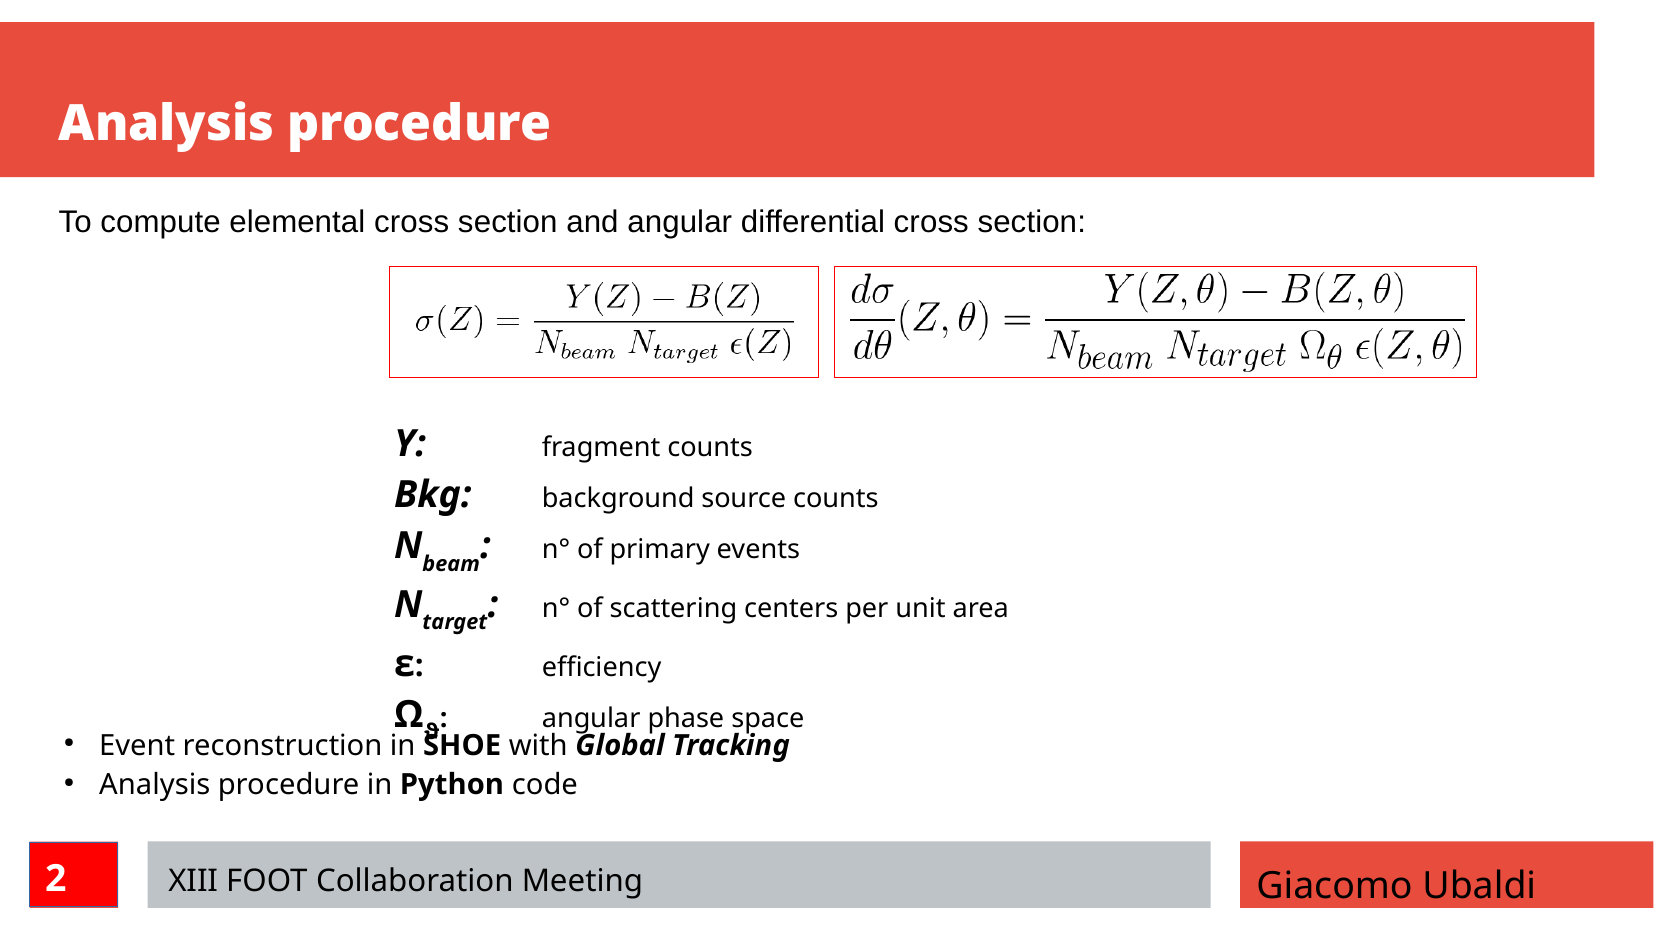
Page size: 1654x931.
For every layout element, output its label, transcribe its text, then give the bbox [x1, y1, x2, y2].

picture [415, 282, 794, 364]
text_box Event reconstruction in SHOE with Global Tracking Analysis procedure in Python code [48, 716, 1543, 800]
title Analysis procedure [59, 44, 1595, 156]
text_box [29, 842, 118, 907]
picture [850, 271, 1465, 372]
text_box Giacomo Ubaldi [1241, 850, 1568, 910]
text_box 2 [30, 844, 86, 903]
text_box XIII FOOT Collaboration Meeting [153, 850, 956, 914]
text_box Y: fragment counts Bkg: background source counts Nbeam: n° of primary events Ntarget: n° of scattering centers per unit area ε: efficiency Ωϑ: angular phase space [379, 409, 1057, 711]
text_box To compute elemental cross section and angular differential cross section: [8, 194, 1497, 258]
